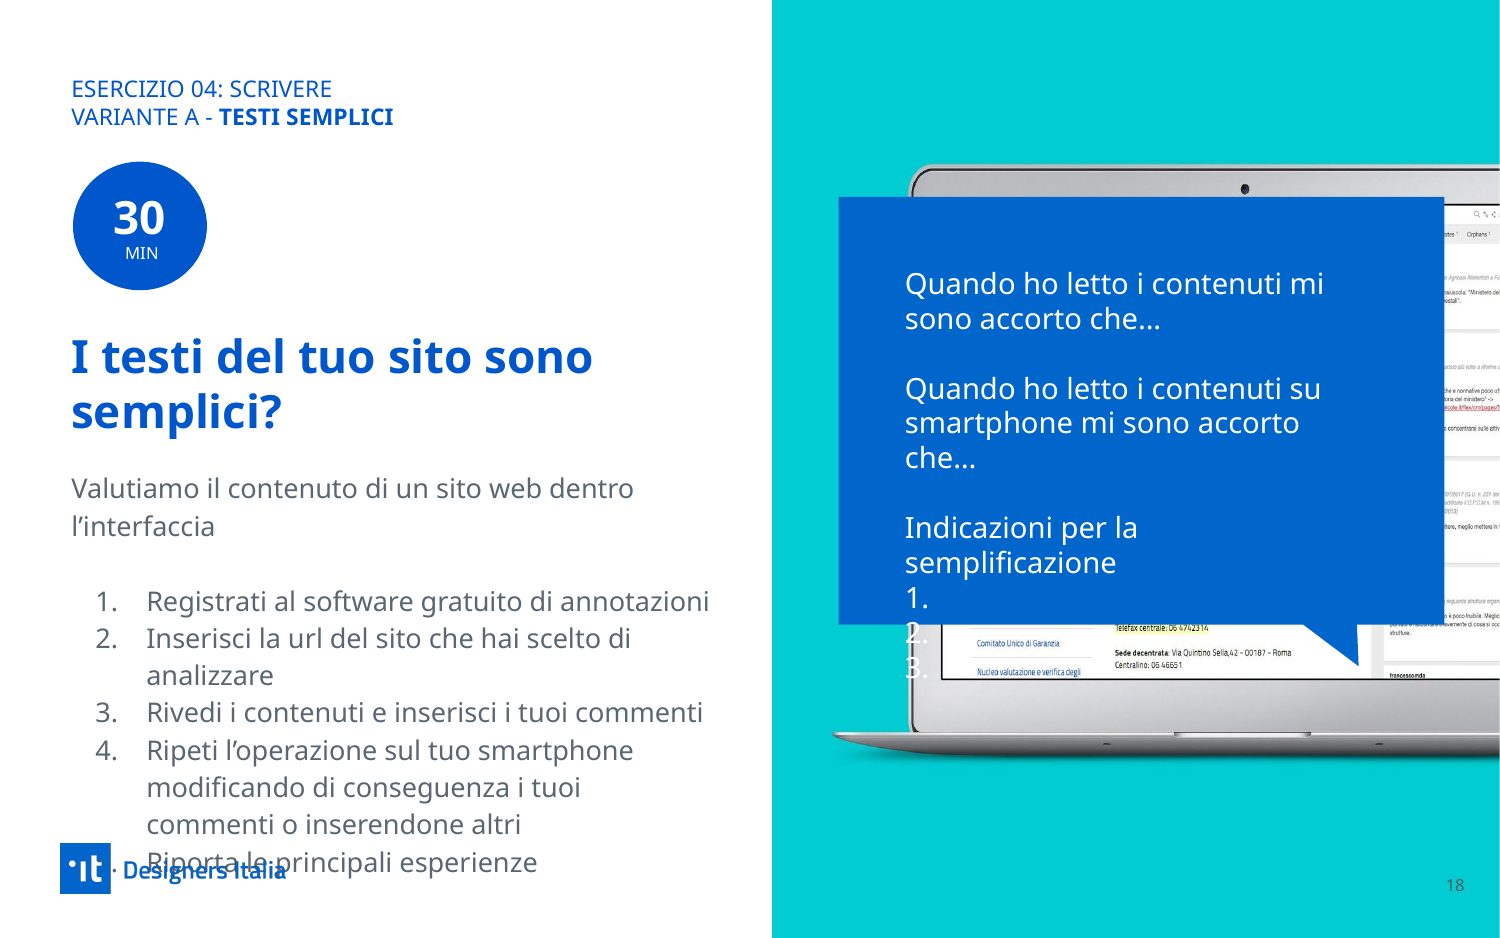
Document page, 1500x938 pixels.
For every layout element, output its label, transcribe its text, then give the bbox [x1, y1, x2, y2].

text_box Valutiamo il contenuto di un sito web dentro l’interfaccia Registrati al software gratuito di annotazioni Inserisci la url del sito che hai scelto di analizzare Rivedi i contenuti e inserisci i tuoi commenti Ripeti l’operazione sul tuo smartphone modificando di conseguenza i tuoi commenti o inserendone altri Riporta le principali esperienze [56, 452, 732, 511]
text_box MIN [106, 227, 178, 272]
text_box 30 [148, 206, 157, 227]
picture [772, 0, 1500, 938]
text_box [838, 196, 1445, 667]
text_box 30 [94, 178, 185, 227]
picture [60, 843, 299, 894]
text_box [72, 161, 207, 291]
text_box Quando ho letto i contenuti mi sono accorto che... Quando ho letto i contenuti su smartphone mi sono accorto che… Indicazioni per la semplificazione 1. 2. 3. [889, 250, 1368, 566]
slide_number <number> [1389, 849, 1480, 922]
text_box I testi del tuo sito sono semplici? [56, 312, 622, 452]
text_box ESERCIZIO 04: SCRIVERE VARIANTE A - TESTI SEMPLICI [56, 60, 606, 149]
